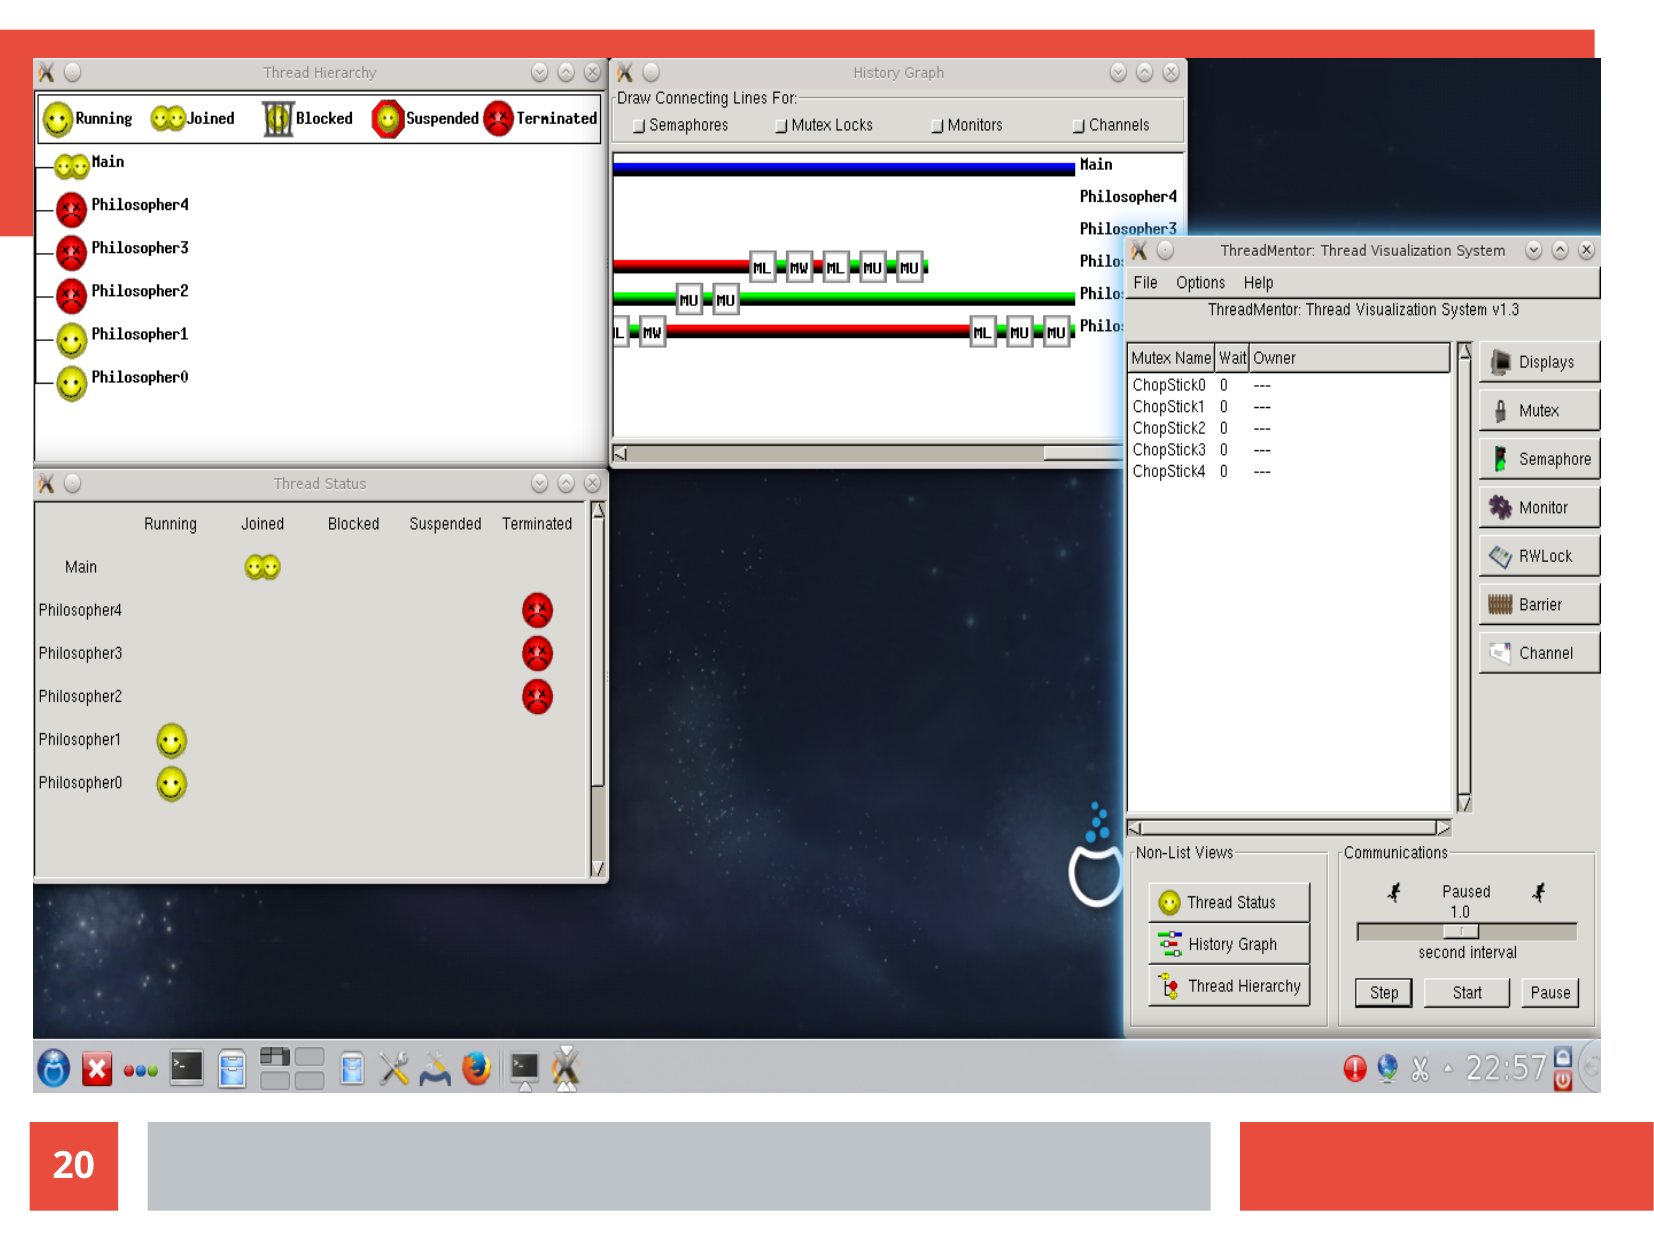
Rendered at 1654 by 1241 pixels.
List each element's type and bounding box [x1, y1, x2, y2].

text_box [29, 1122, 119, 1211]
picture [33, 59, 1601, 1093]
